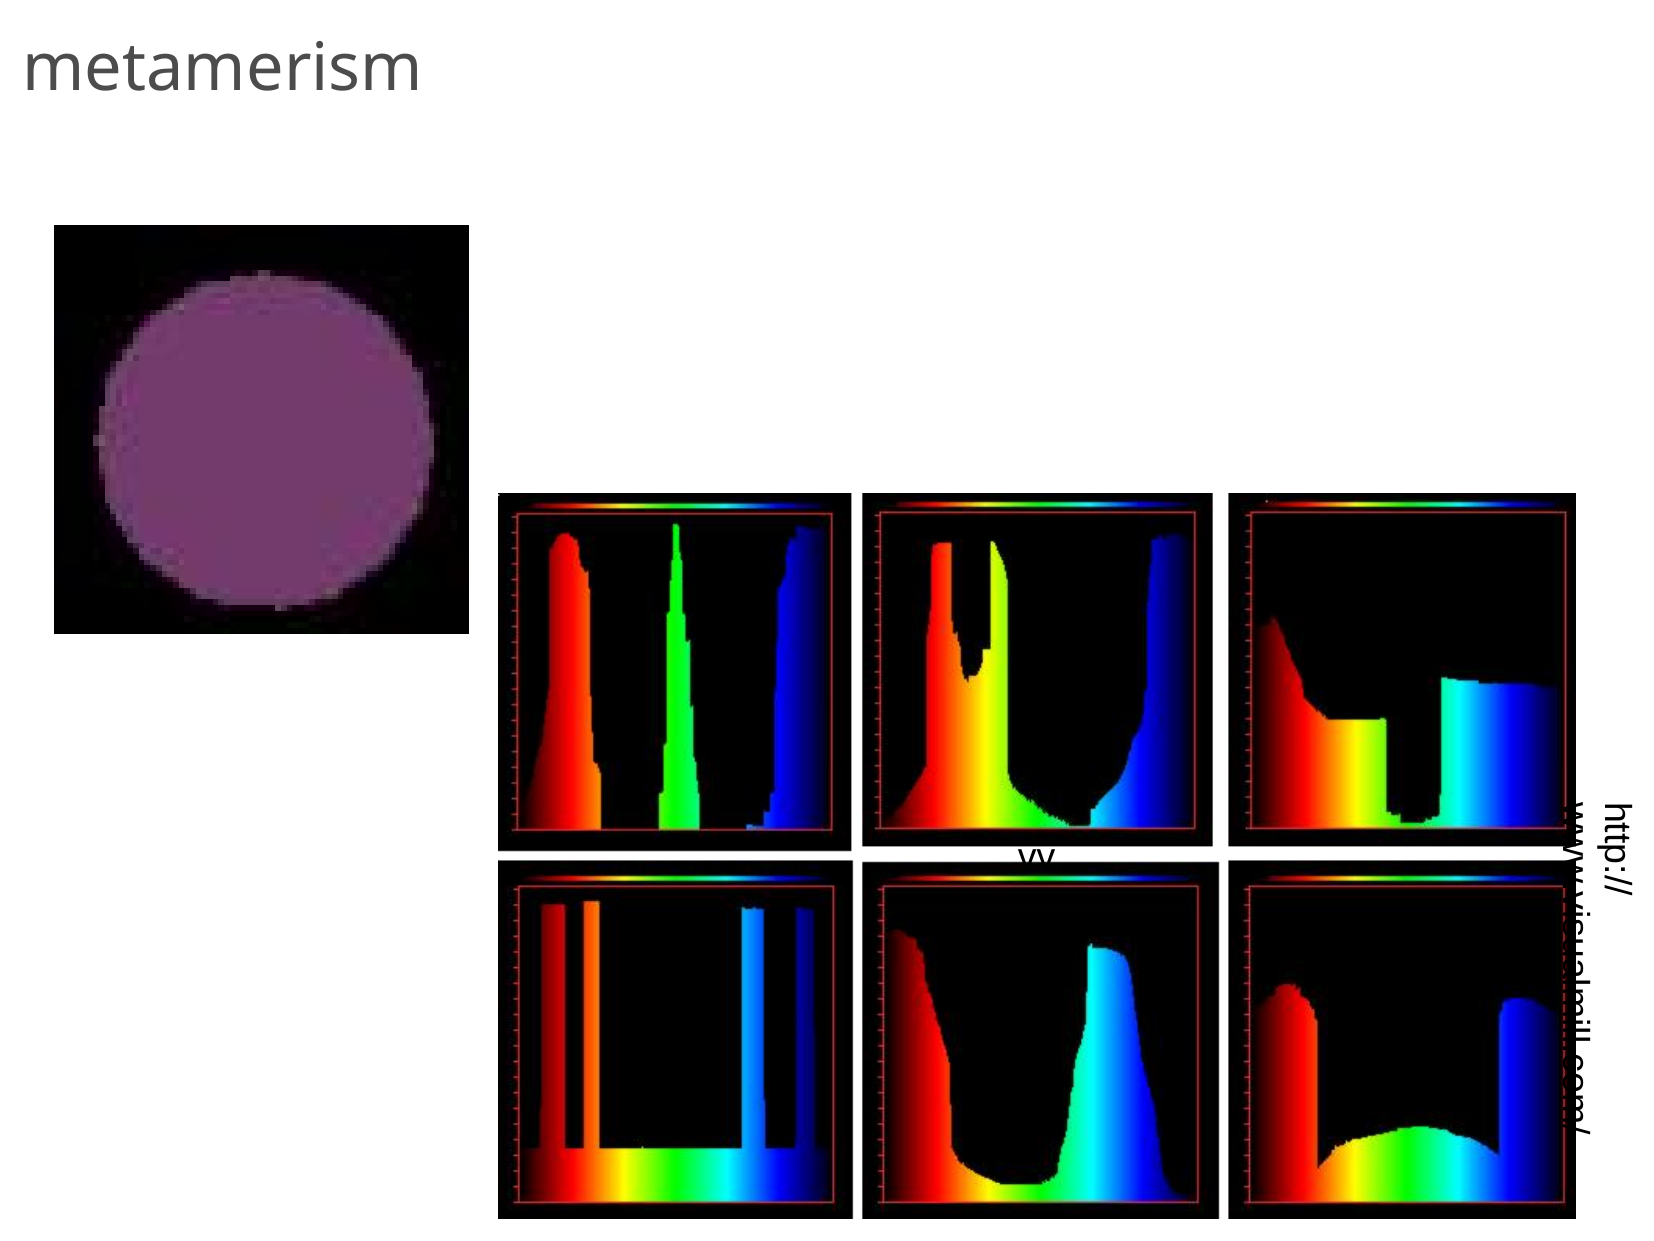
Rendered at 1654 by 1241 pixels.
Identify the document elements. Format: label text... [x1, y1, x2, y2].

picture [1566, 846, 1575, 851]
text_box http://www.visualmill.com/ [1575, 787, 1647, 1232]
picture [498, 493, 1576, 1219]
picture [1566, 861, 1575, 866]
picture [1566, 807, 1575, 812]
title metamerism [22, 19, 1654, 213]
picture [1565, 1077, 1575, 1088]
picture [54, 225, 469, 634]
picture [1566, 897, 1575, 903]
picture [1566, 834, 1575, 839]
picture [1565, 963, 1573, 973]
picture [1566, 819, 1575, 824]
picture [1565, 943, 1575, 952]
picture [1566, 873, 1575, 878]
